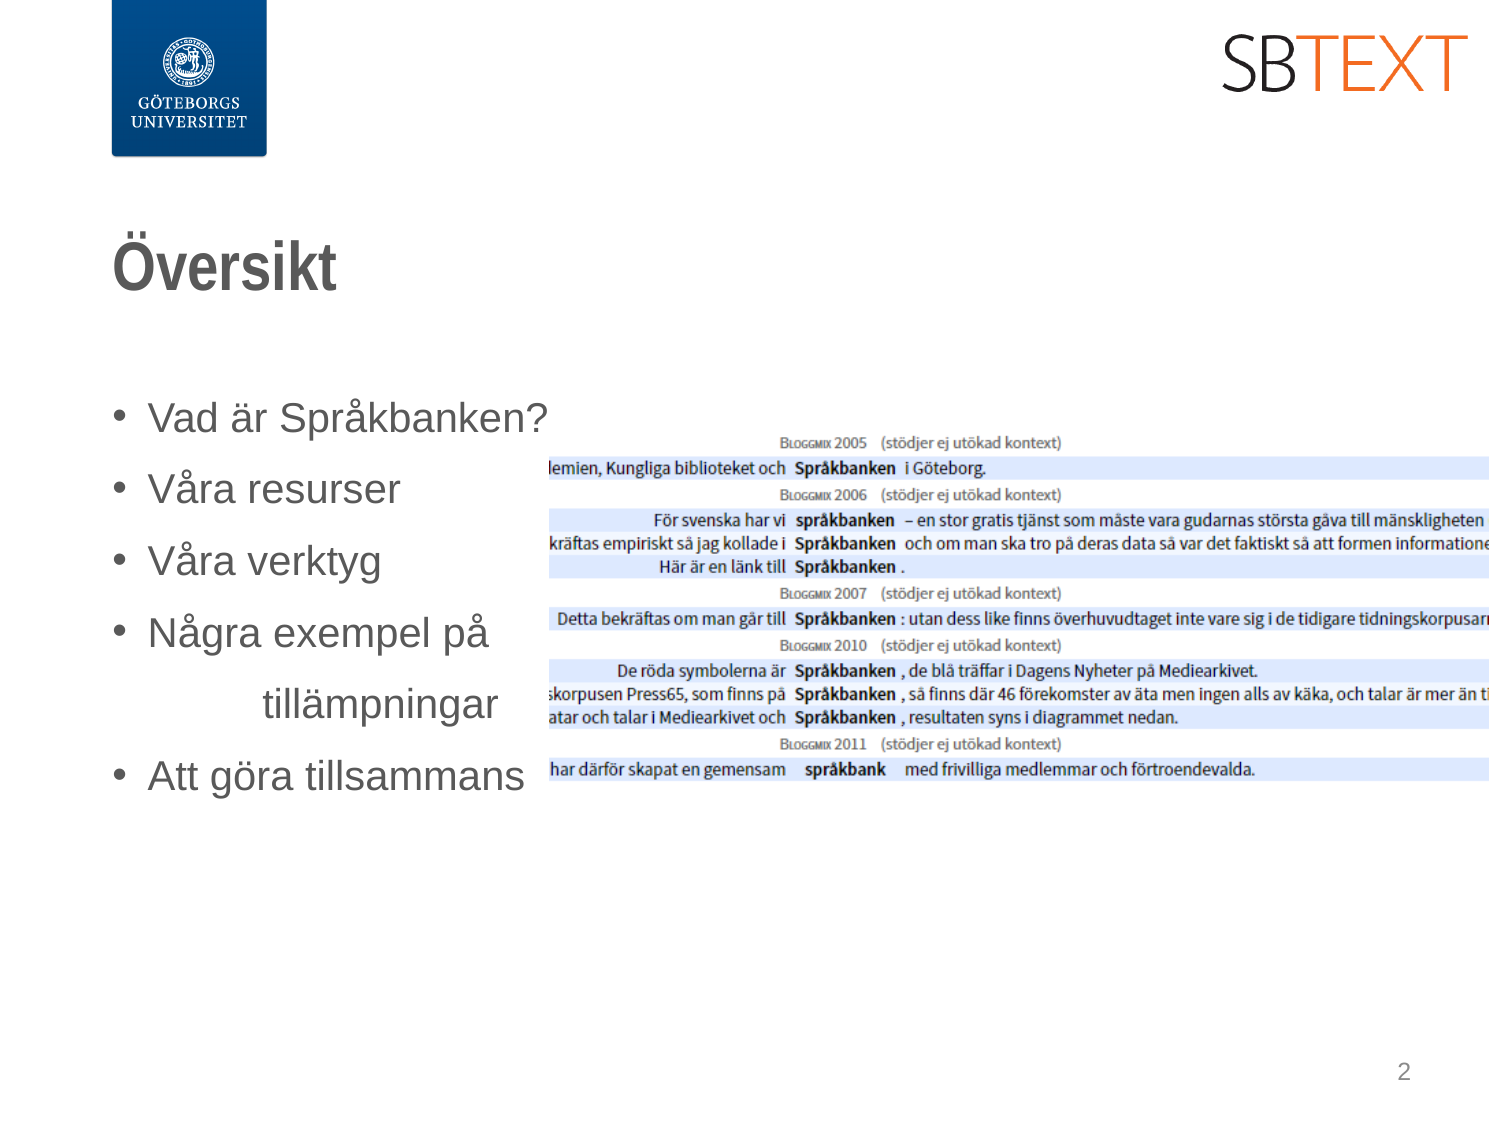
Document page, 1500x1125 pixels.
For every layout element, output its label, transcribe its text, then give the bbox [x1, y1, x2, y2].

picture [110, 0, 268, 159]
slide_number <number> [1316, 1051, 1412, 1091]
picture [1205, 19, 1476, 110]
list Vad är Språkbanken? Våra resurser Våra verktyg Några exempel på tillämpningar Att göra tillsammans [112, 385, 1341, 1012]
title Översikt [112, 231, 1412, 362]
picture [549, 432, 1489, 789]
